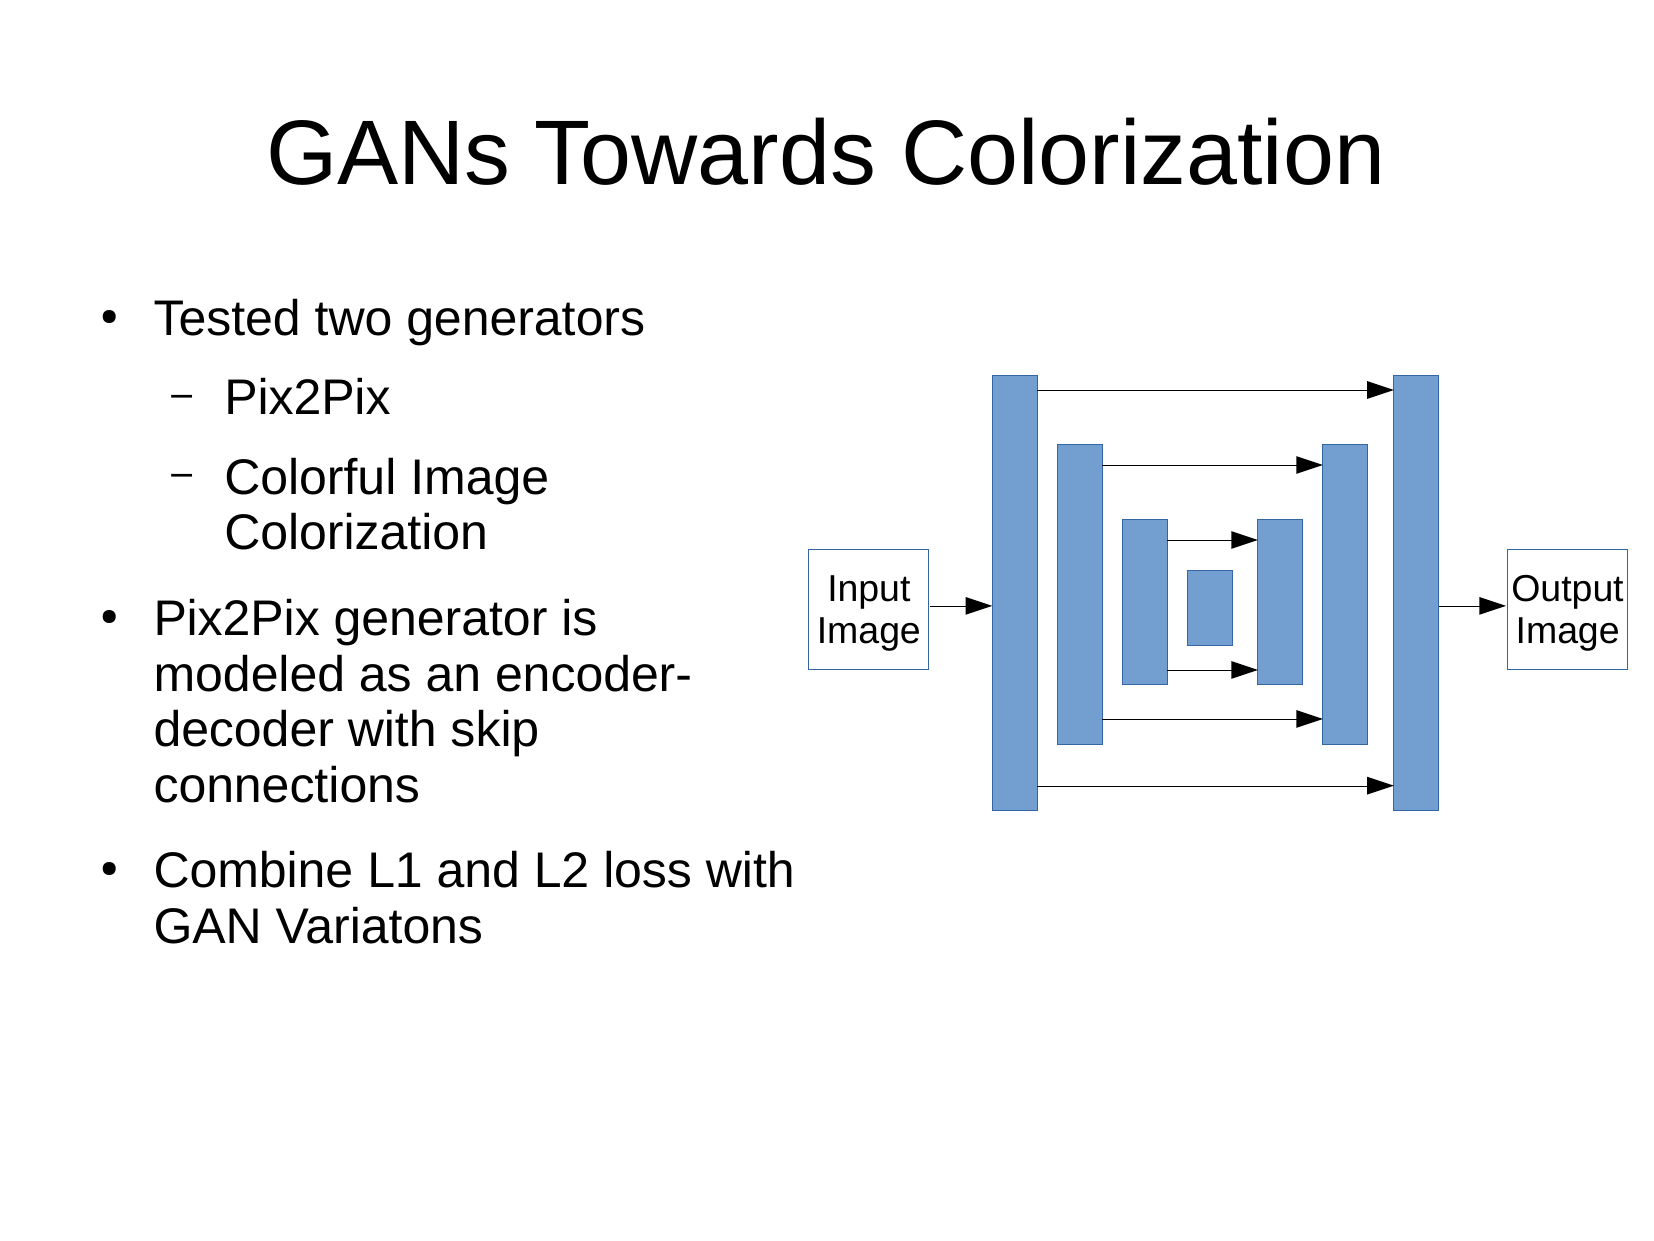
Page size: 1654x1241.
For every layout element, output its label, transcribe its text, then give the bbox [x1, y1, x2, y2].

text_box [1393, 375, 1439, 811]
text_box Input Image [808, 549, 929, 670]
text_box [1187, 570, 1233, 646]
title GANs Towards Colorization [82, 49, 1571, 257]
text_box Output Image [1507, 549, 1628, 670]
text_box [992, 375, 1038, 811]
list Tested two generators Pix2Pix Colorful Image Colorization Pix2Pix generator is modeled as an encoder-decoder with skip connections Combine L1 and L2 loss with GAN Variatons [82, 290, 809, 1010]
text_box [1122, 519, 1168, 685]
text_box [1322, 444, 1368, 745]
text_box [1057, 444, 1103, 745]
text_box [1257, 519, 1303, 685]
